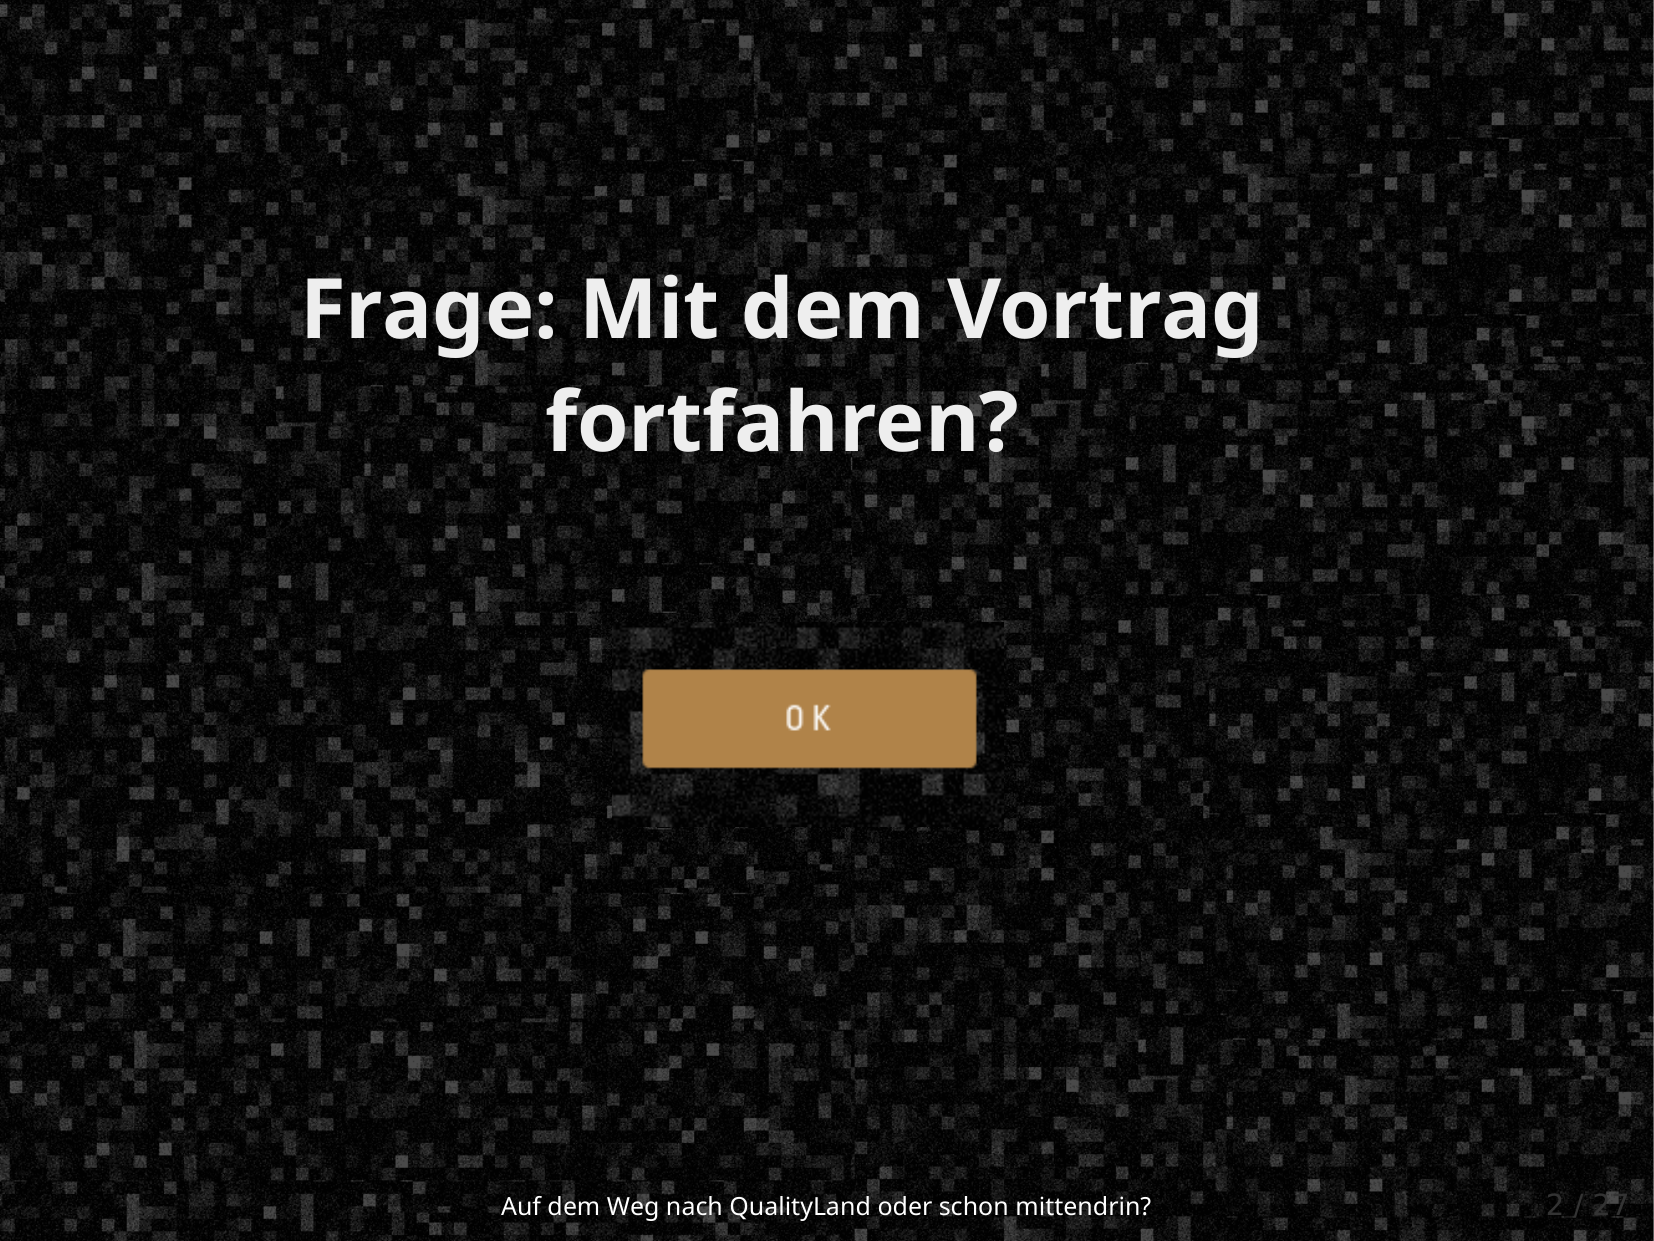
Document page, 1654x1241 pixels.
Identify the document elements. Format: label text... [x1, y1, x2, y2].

picture [0, 0, 1654, 1241]
title Frage: Mit dem Vortrag fortfahren? [88, 253, 1477, 473]
